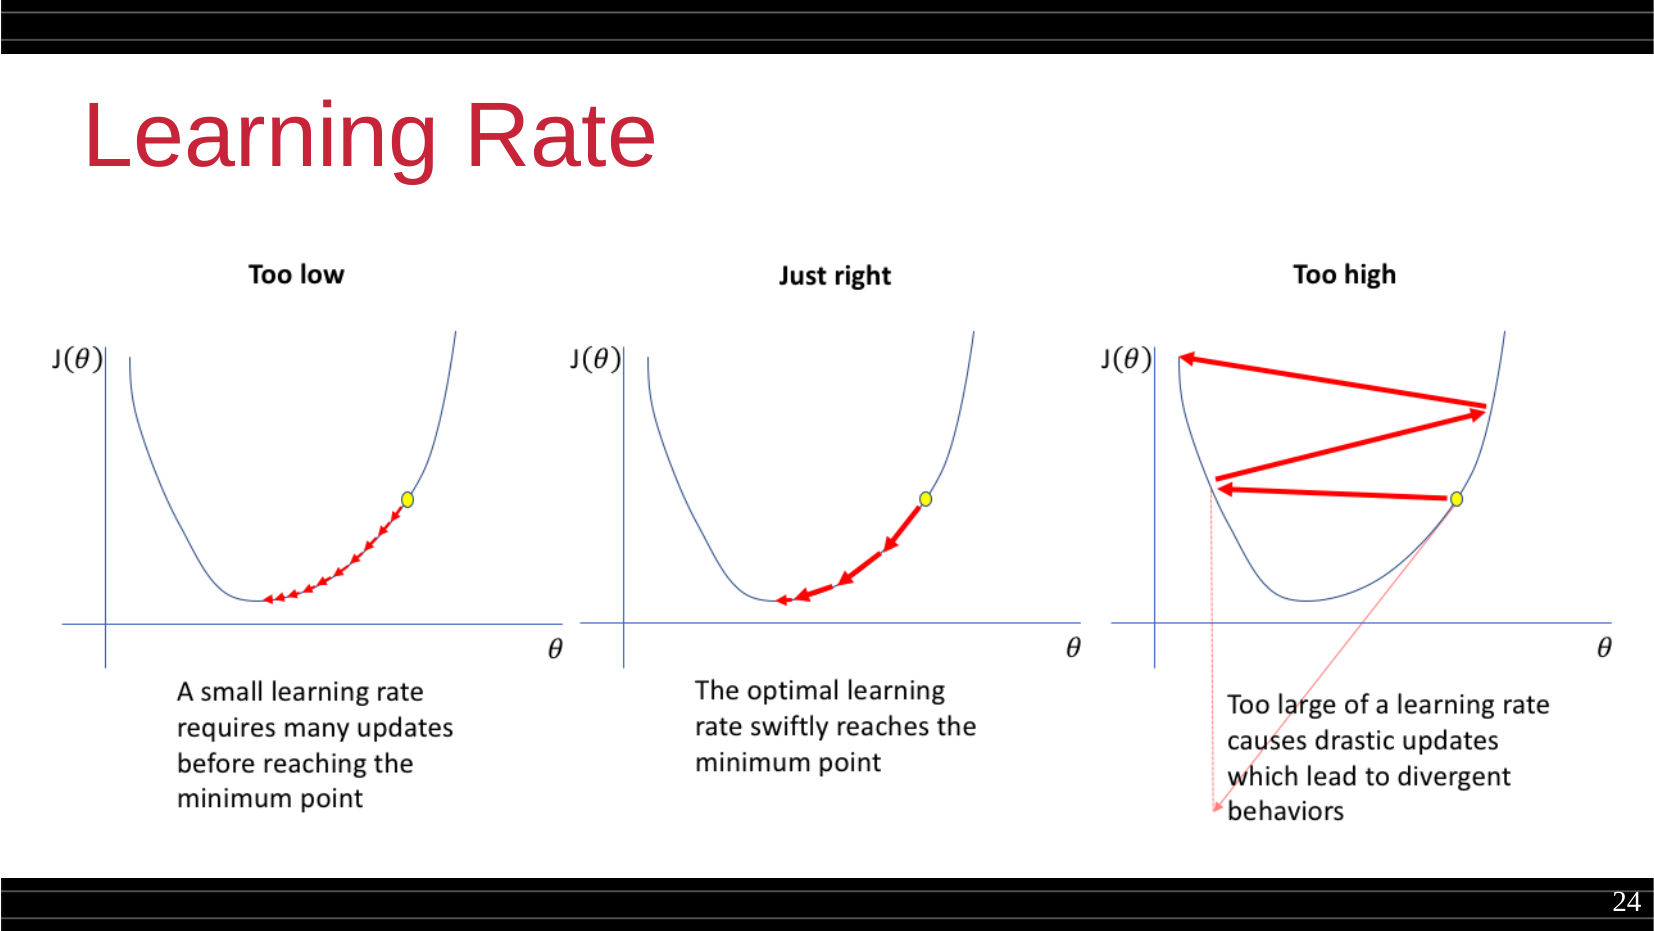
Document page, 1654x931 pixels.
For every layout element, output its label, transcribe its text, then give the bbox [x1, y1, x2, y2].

picture [46, 236, 1630, 851]
picture [1, 878, 1654, 931]
title Learning Rate [82, 57, 1571, 213]
picture [1, 0, 1654, 54]
